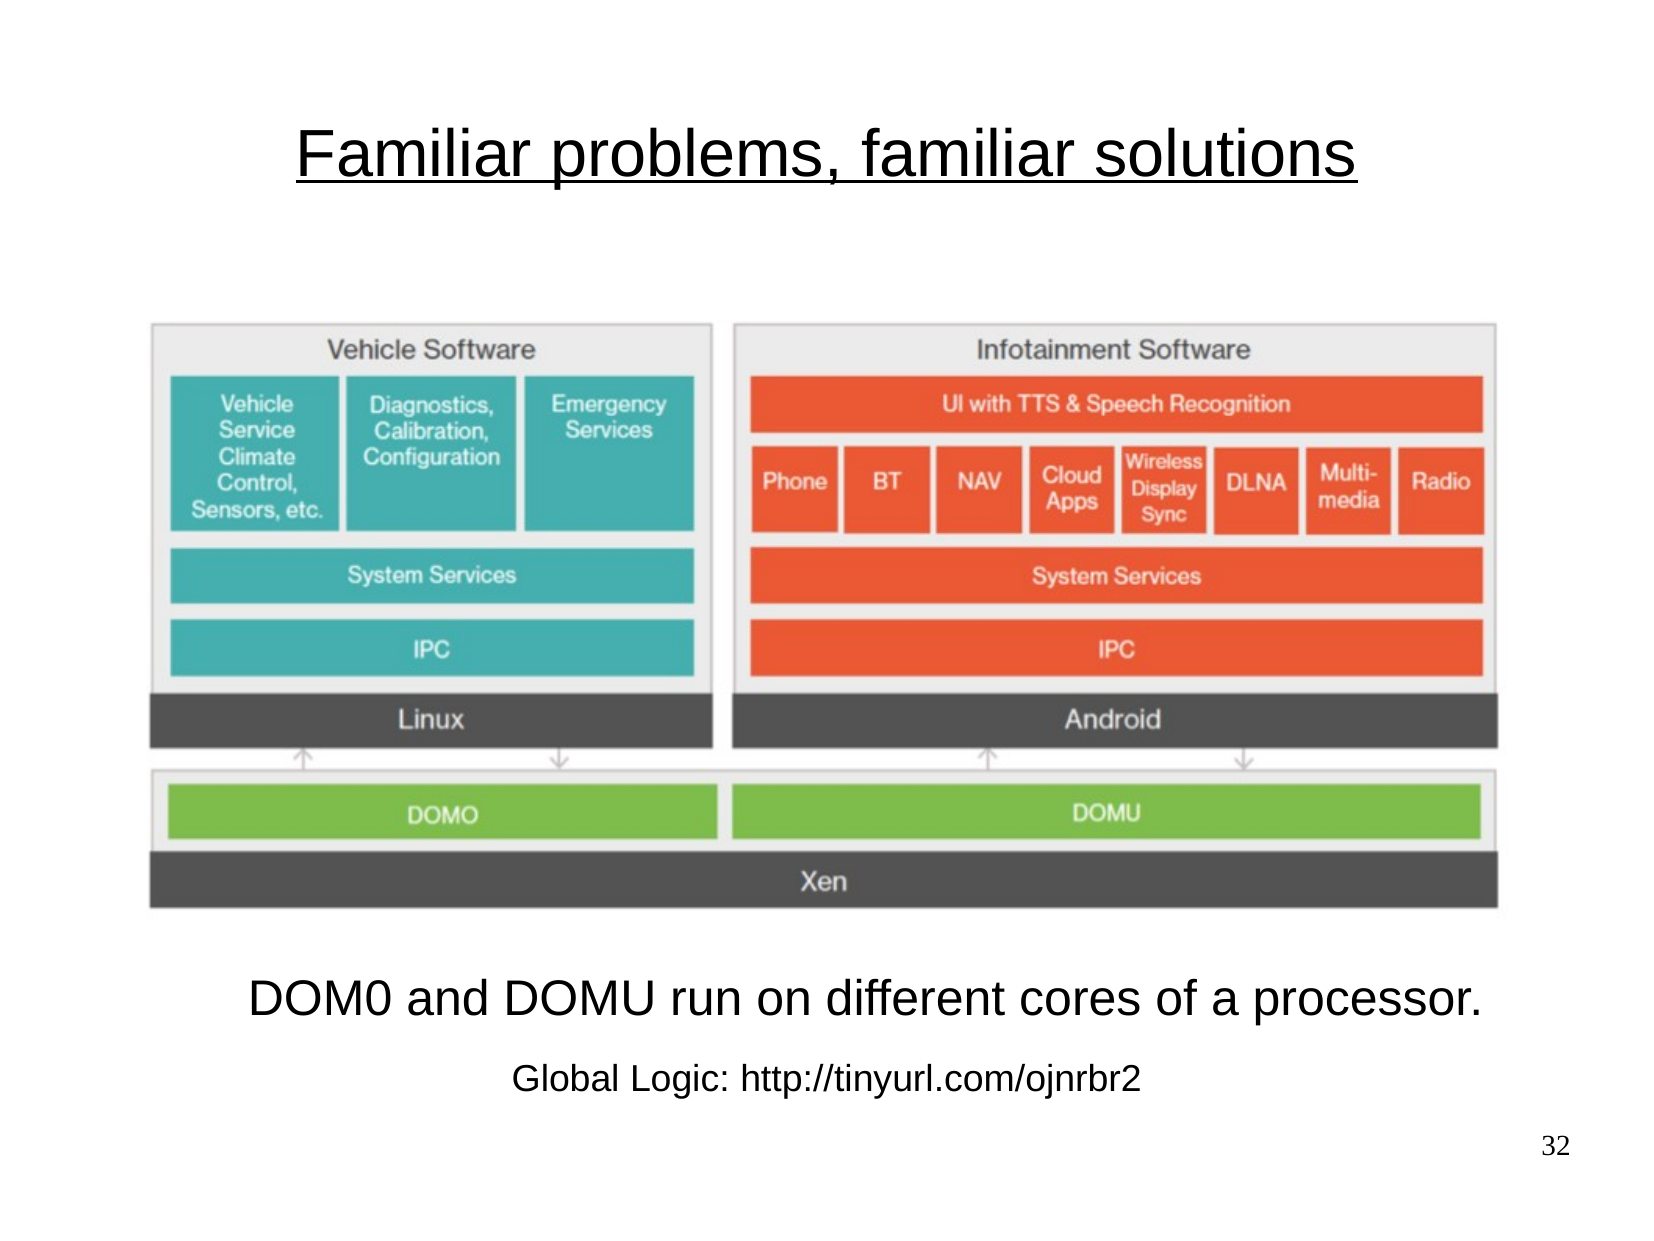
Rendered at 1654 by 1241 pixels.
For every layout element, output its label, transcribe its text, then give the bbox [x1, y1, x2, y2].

text_box DOM0 and DOMU run on different cores of a processor. [233, 963, 1500, 1034]
title Familiar problems, familiar solutions [82, 49, 1571, 257]
text_box Global Logic: http://tinyurl.com/ojnrbr2 [496, 1050, 1157, 1107]
picture [146, 319, 1508, 923]
